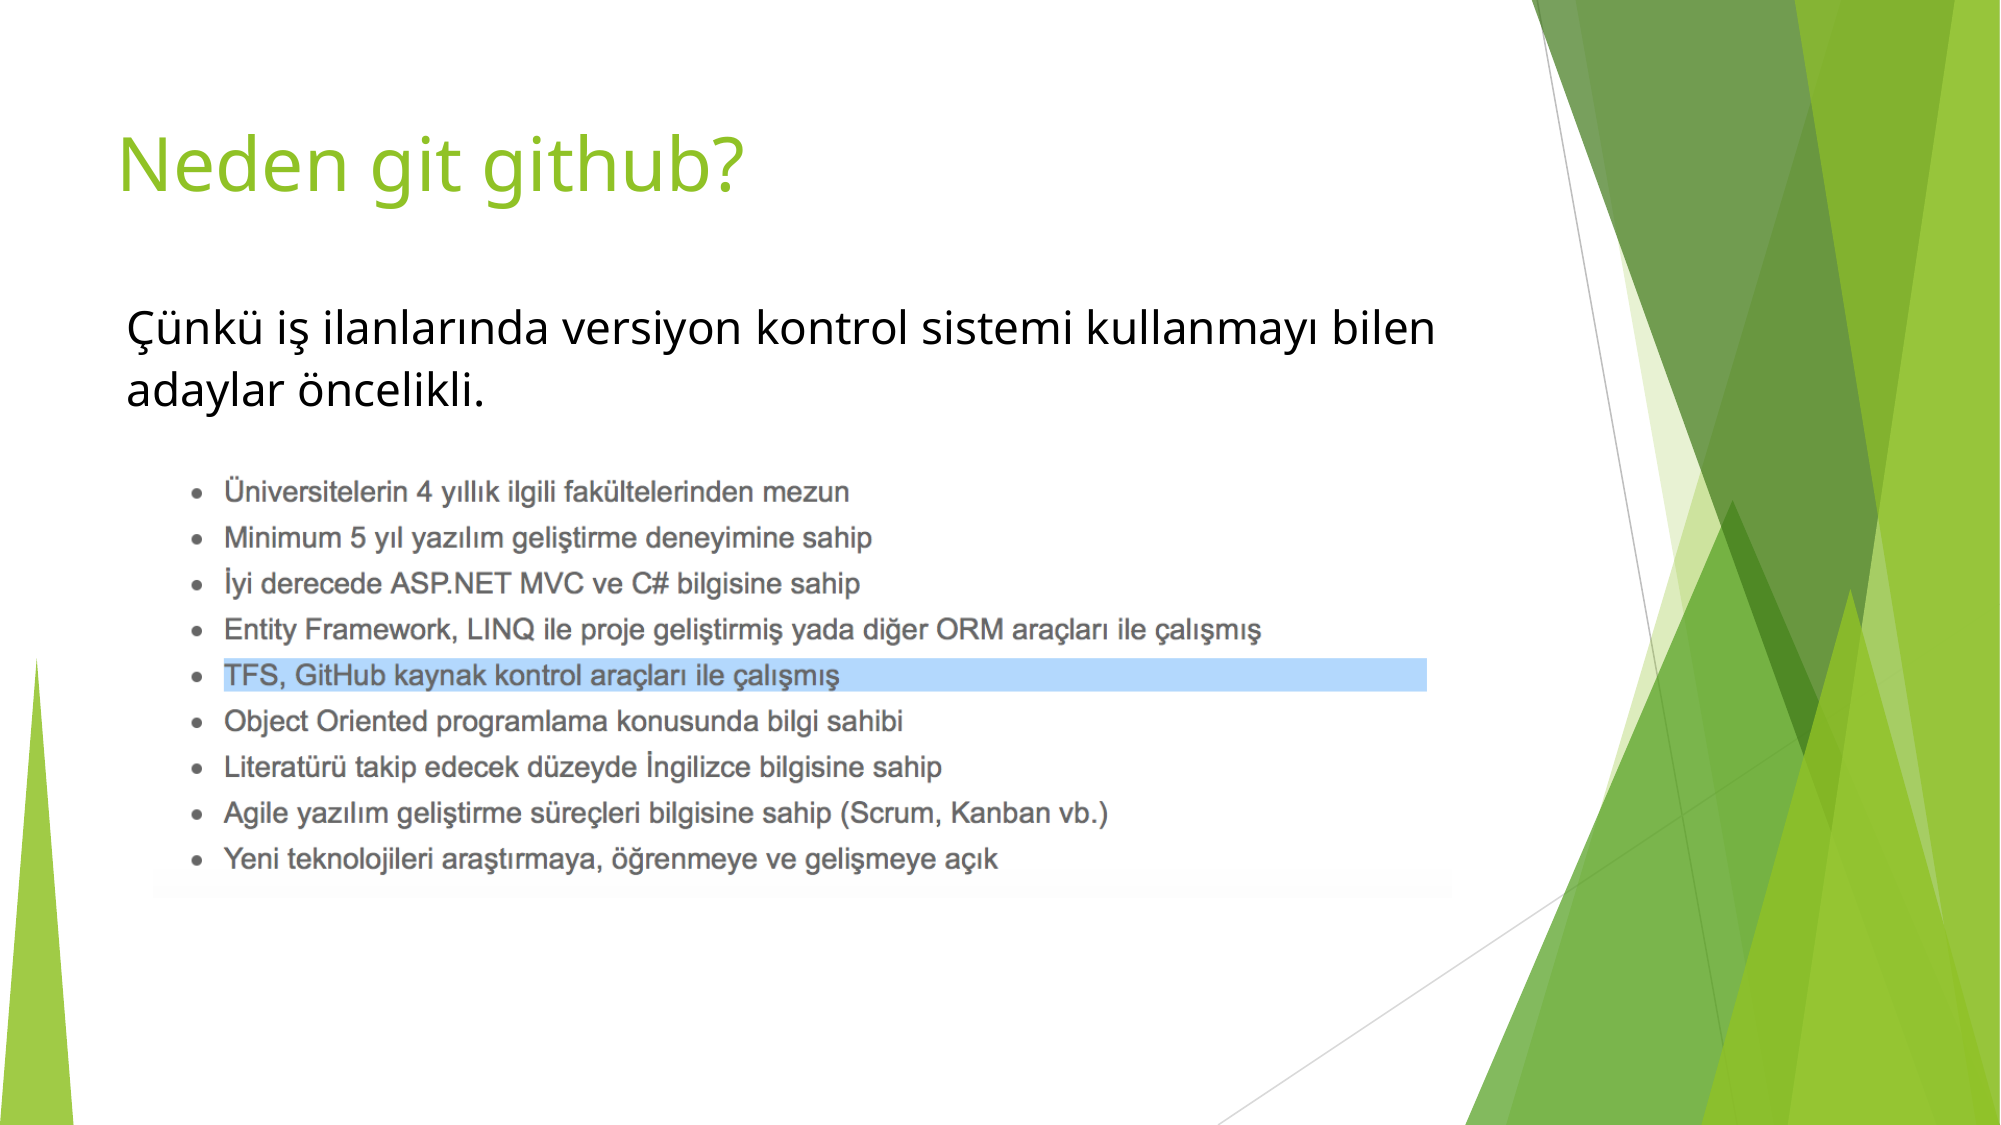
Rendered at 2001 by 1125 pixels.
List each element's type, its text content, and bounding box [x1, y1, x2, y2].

picture [153, 458, 1452, 898]
title Neden git github? [101, 109, 1512, 326]
text_box Çünkü iş ilanlarında versiyon kontrol sistemi kullanmayı bilen adaylar öncelikli. [126, 295, 1512, 971]
